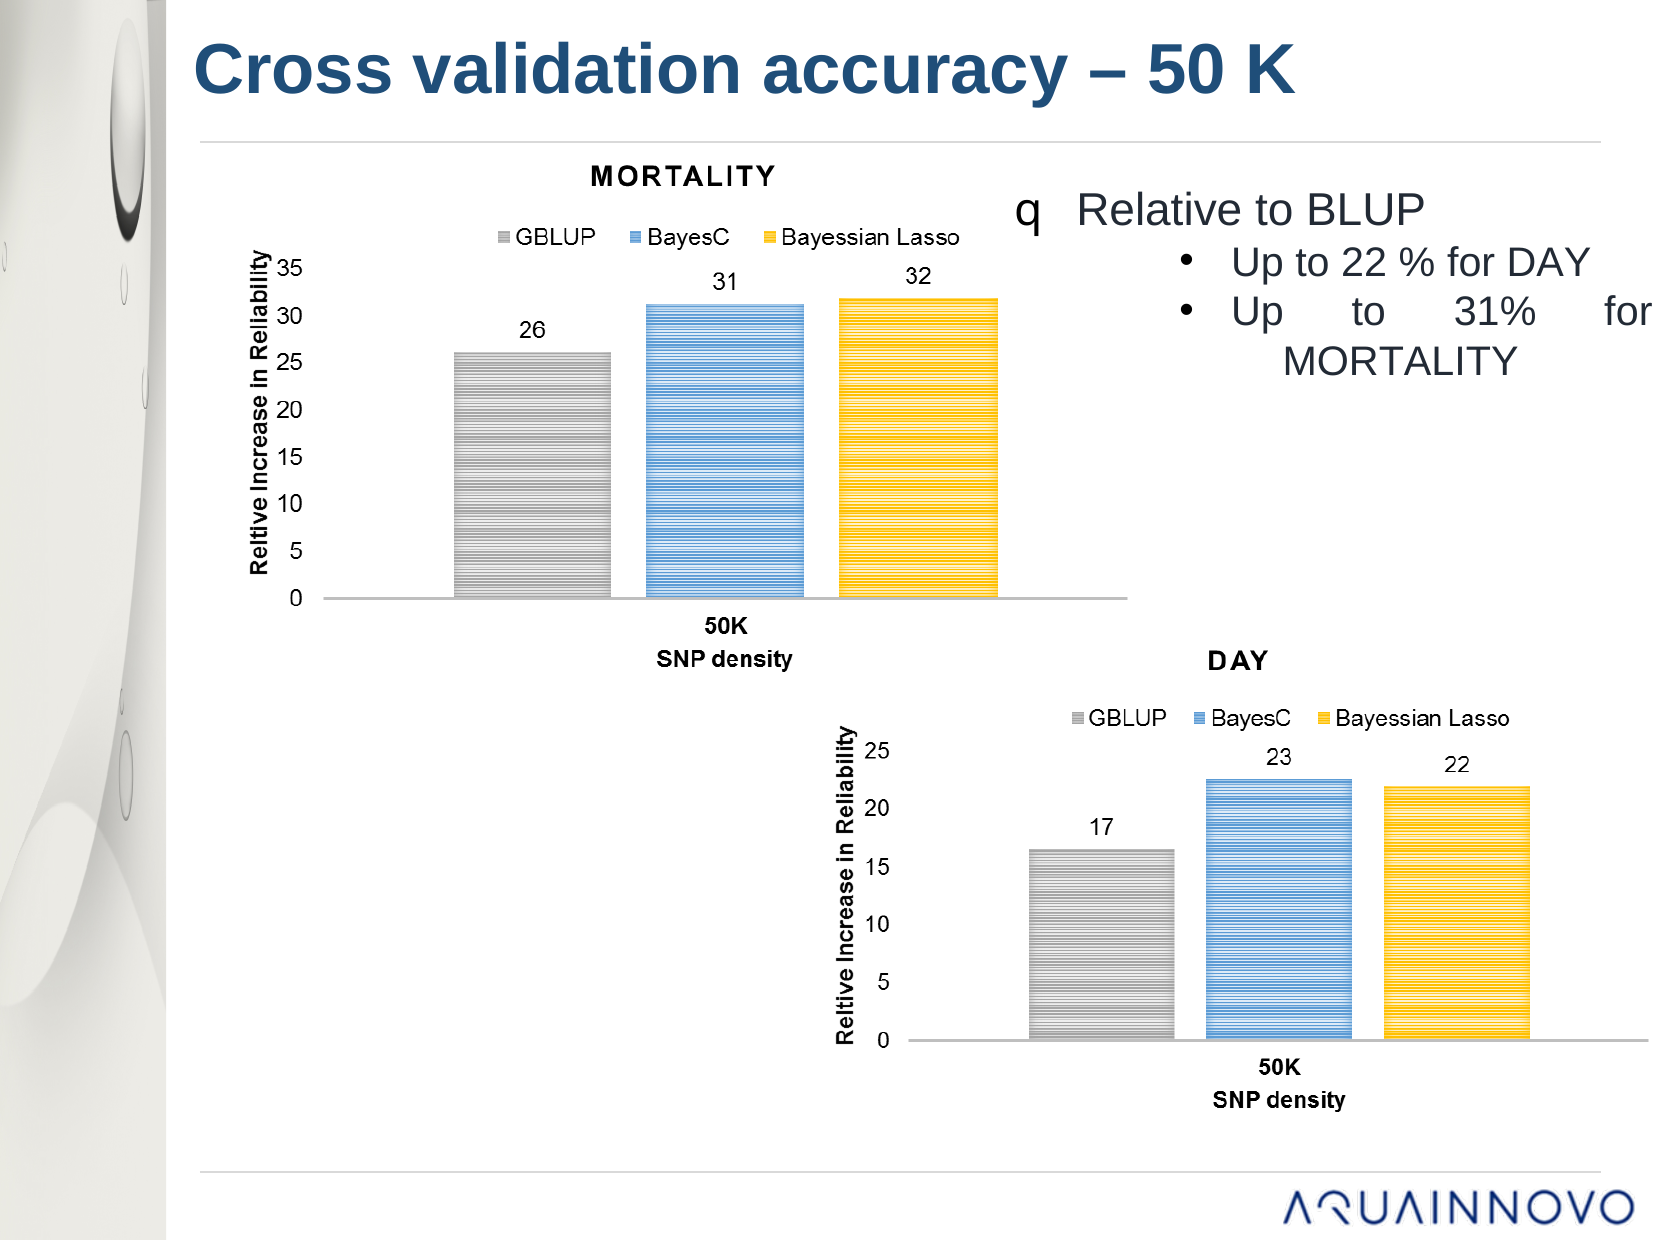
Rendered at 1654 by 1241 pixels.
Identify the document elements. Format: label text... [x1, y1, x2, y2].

text_box Relative to BLUP Up to 22 % for DAY Up to 31% for MORTALITY [999, 172, 1654, 391]
picture [232, 152, 1654, 1124]
text_box Cross validation accuracy – 50 K [178, 25, 1538, 165]
picture [0, 0, 167, 1241]
picture [1283, 1188, 1636, 1227]
